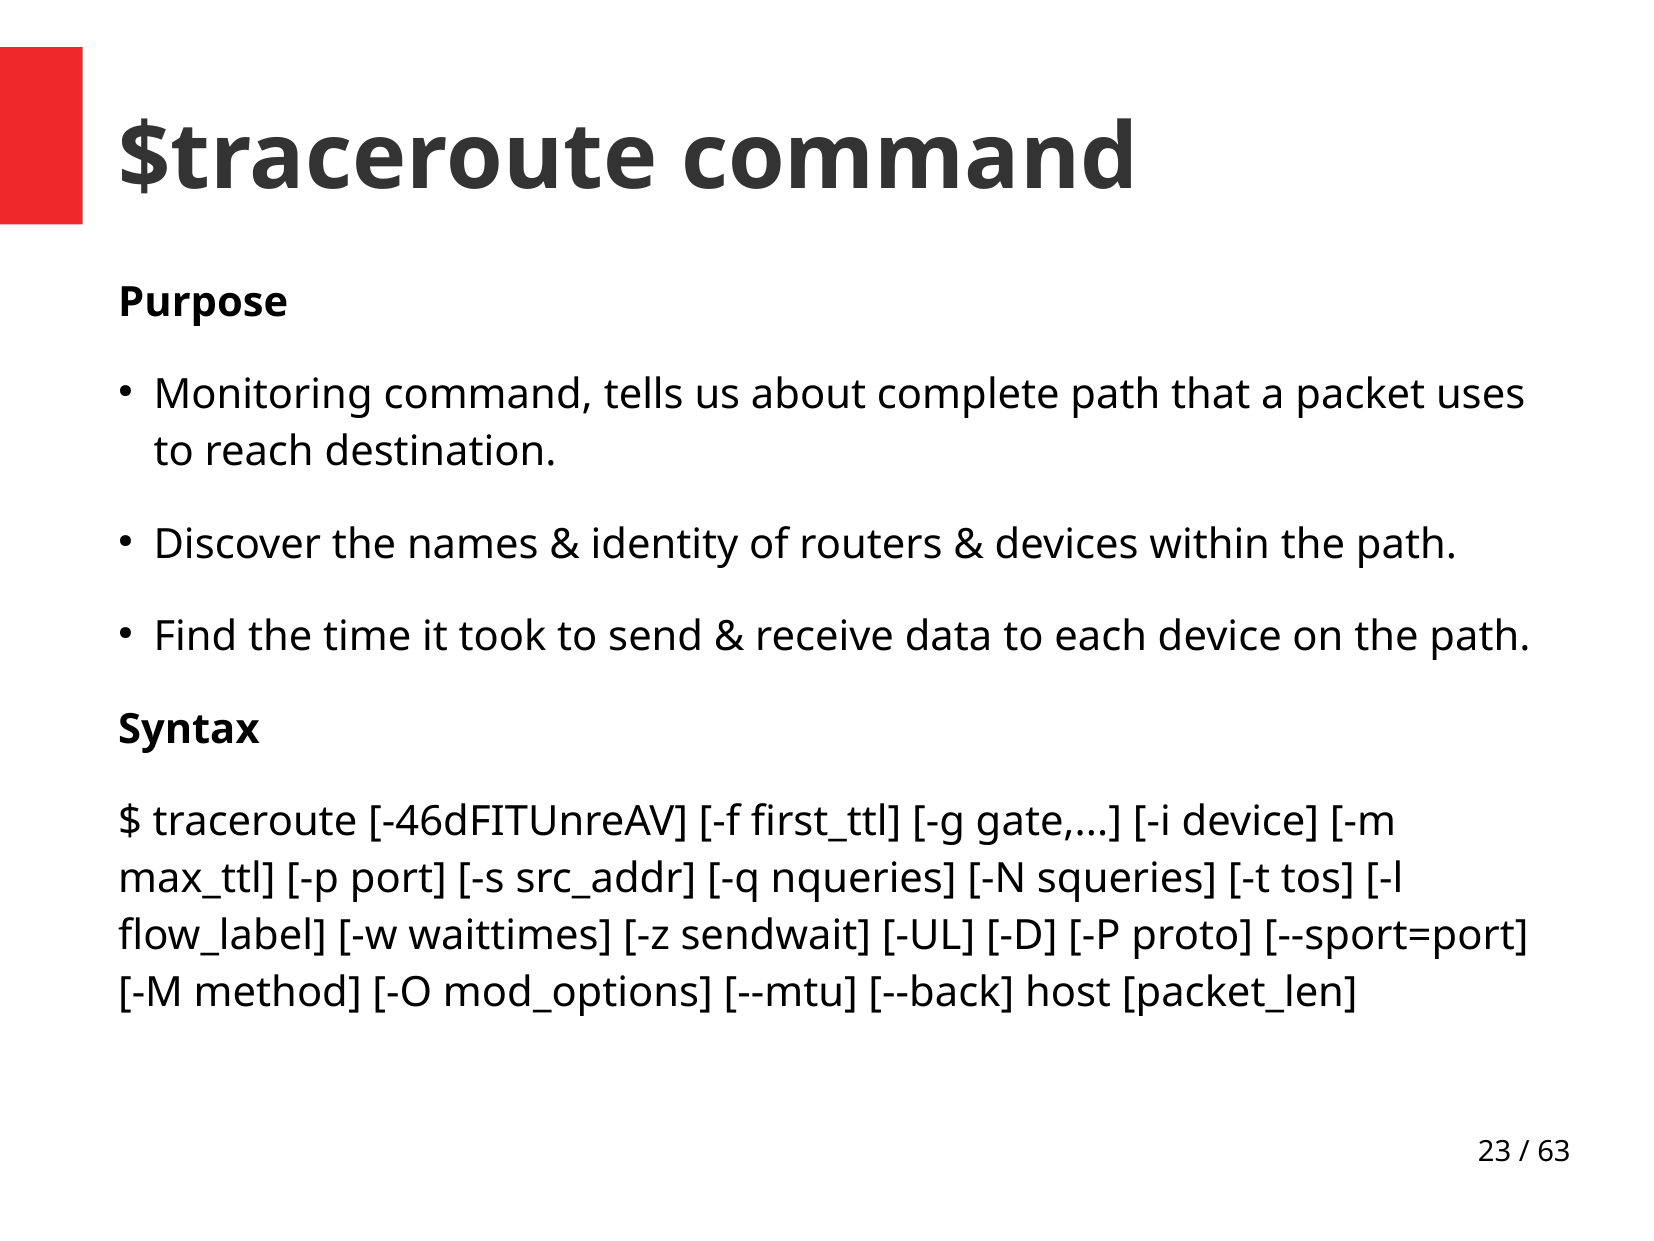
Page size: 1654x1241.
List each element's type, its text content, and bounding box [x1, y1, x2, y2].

title $traceroute command [118, 49, 1571, 257]
subtitle Purpose Monitoring command, tells us about complete path that a packet uses to reach destination. Discover the names & identity of routers & devices within the path. Find the time it took to send & receive data to each device on the path. Syntax $ traceroute [-46dFITUnreAV] [-f first_ttl] [-g gate,...] [-i device] [-m max_ttl] [-p port] [-s src_addr] [-q nqueries] [-N squeries] [-t tos] [-l flow_label] [-w waittimes] [-z sendwait] [-UL] [-D] [-P proto] [--sport=port] [-M method] [-O mod_options] [--mtu] [--back] host [packet_len] [118, 271, 1536, 1190]
